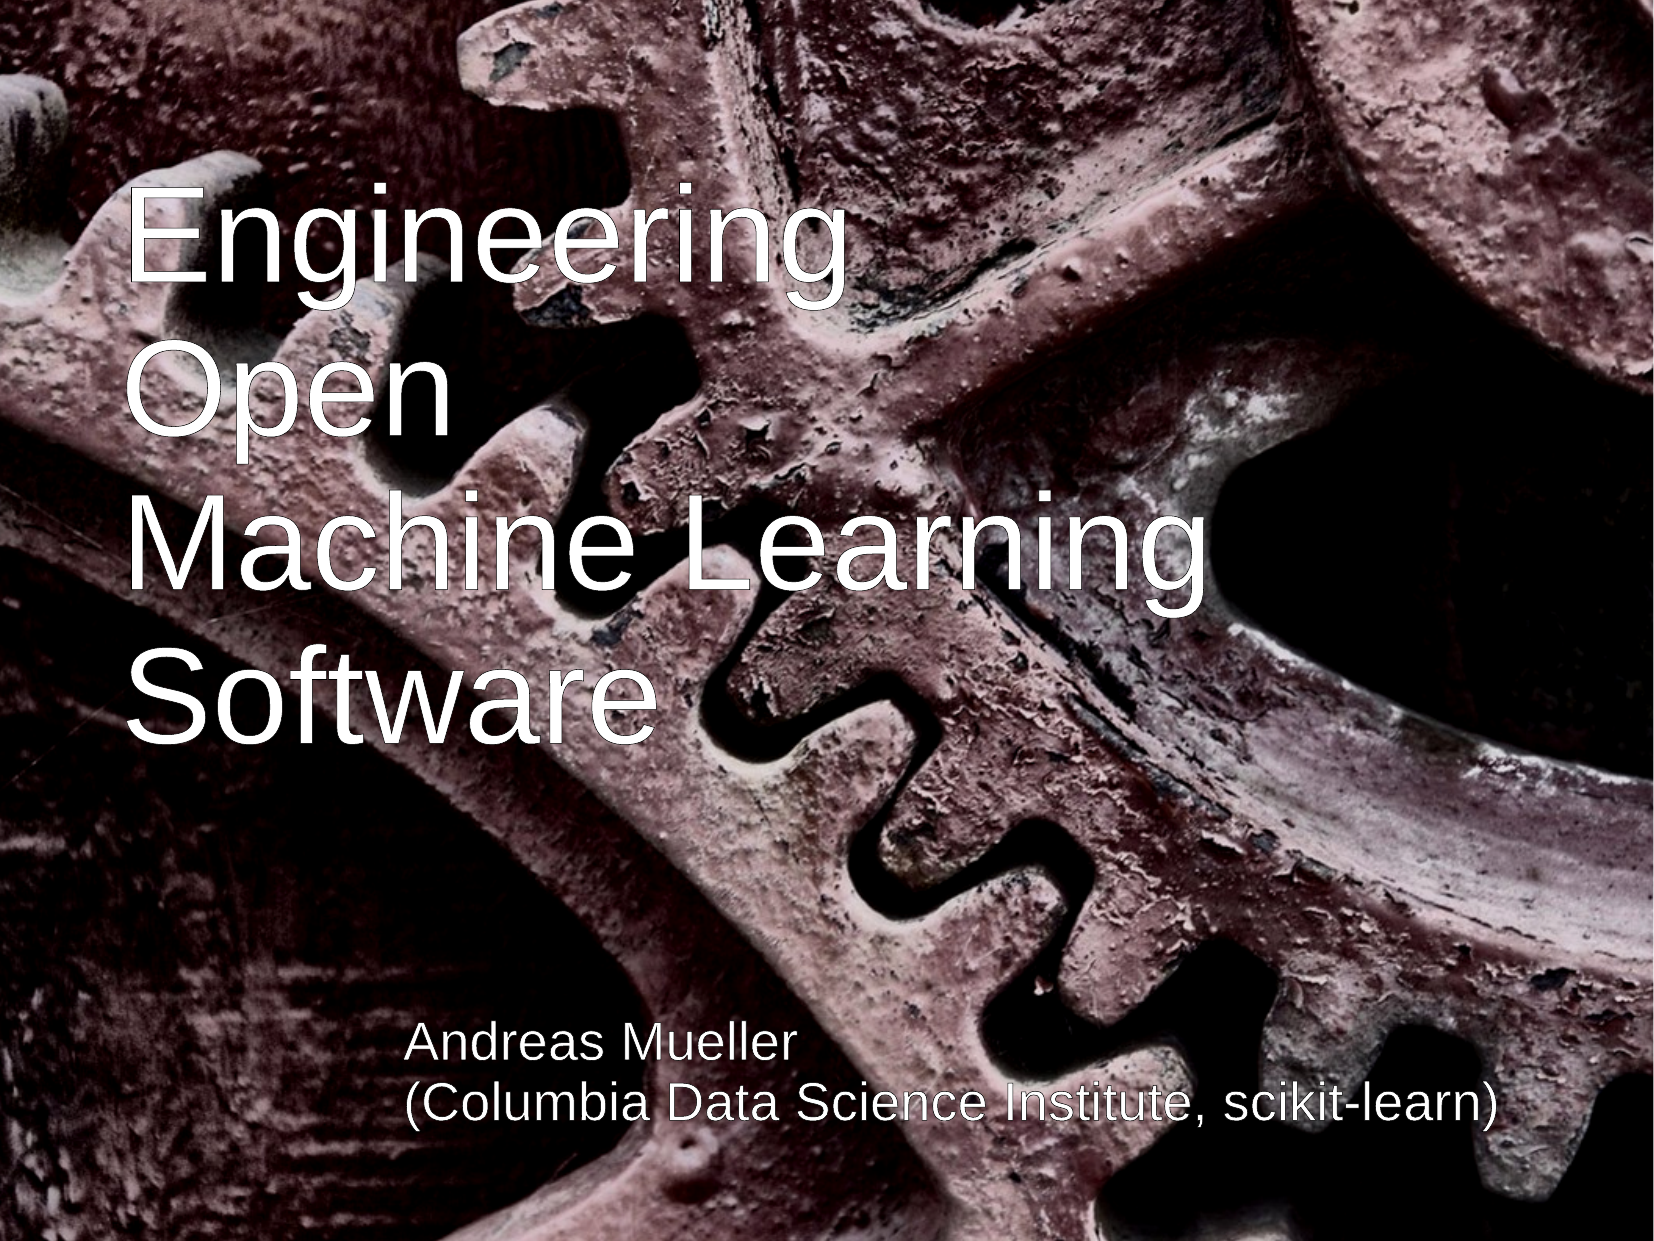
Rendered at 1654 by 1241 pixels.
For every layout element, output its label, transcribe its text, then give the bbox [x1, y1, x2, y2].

text_box Engineering Open Machine Learning Software [105, 150, 1654, 781]
picture [0, 0, 1654, 1241]
text_box Andreas Mueller (Columbia Data Science Institute, scikit-learn) [403, 1010, 1546, 1133]
